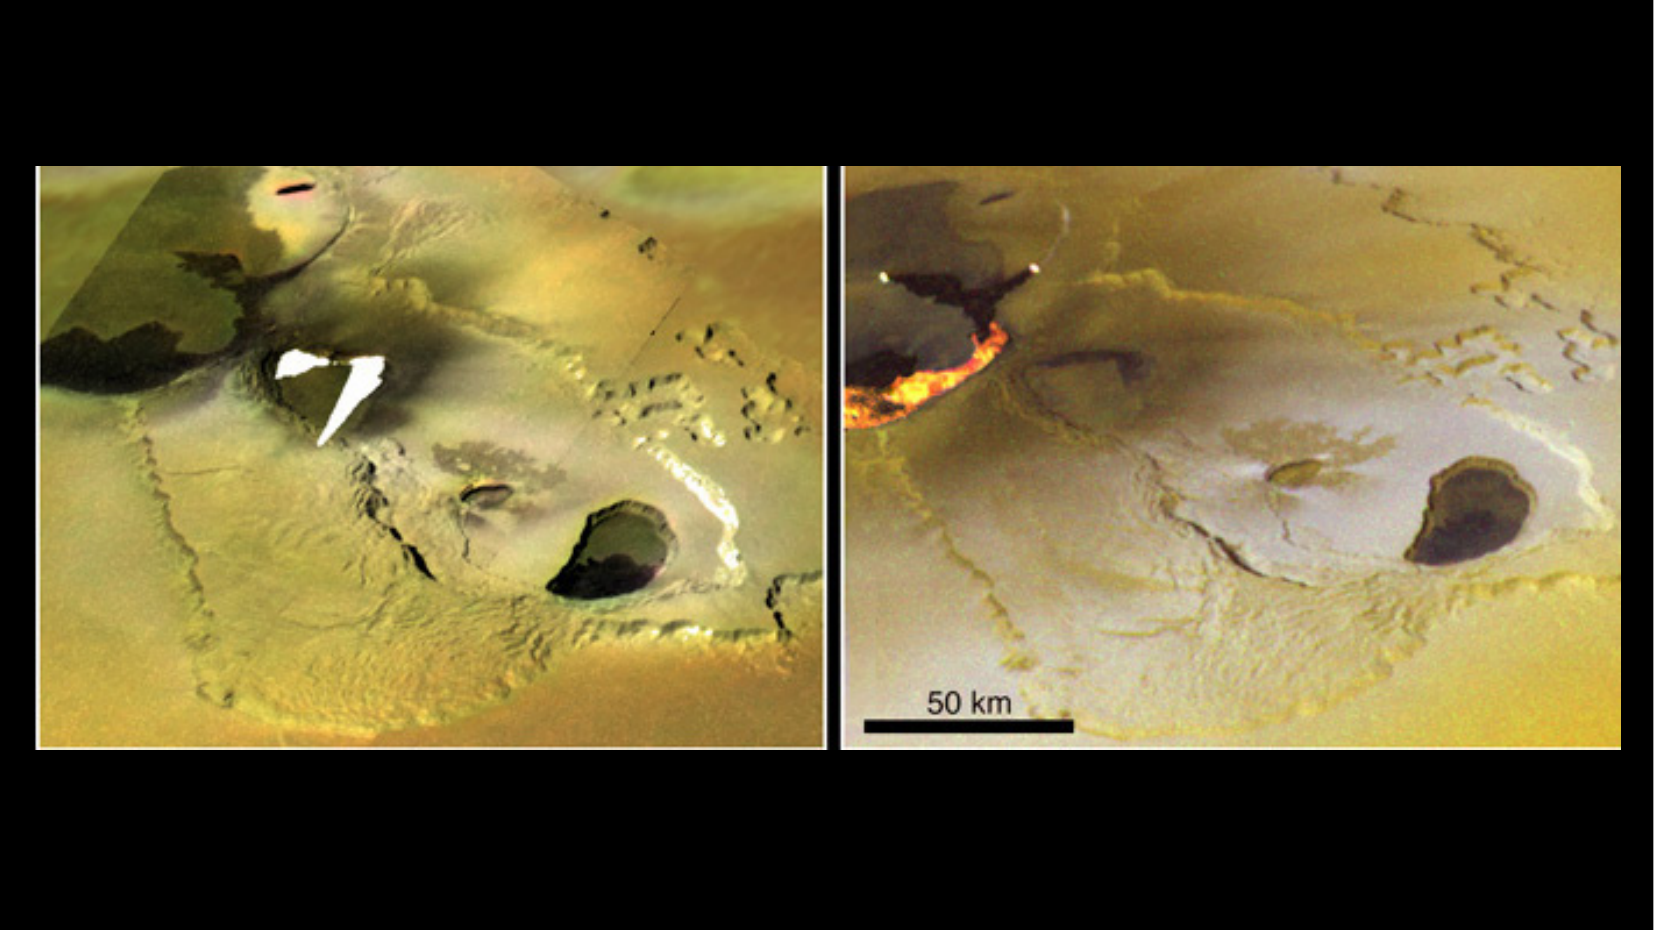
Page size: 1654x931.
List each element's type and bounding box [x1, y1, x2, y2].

picture [34, 166, 1621, 751]
